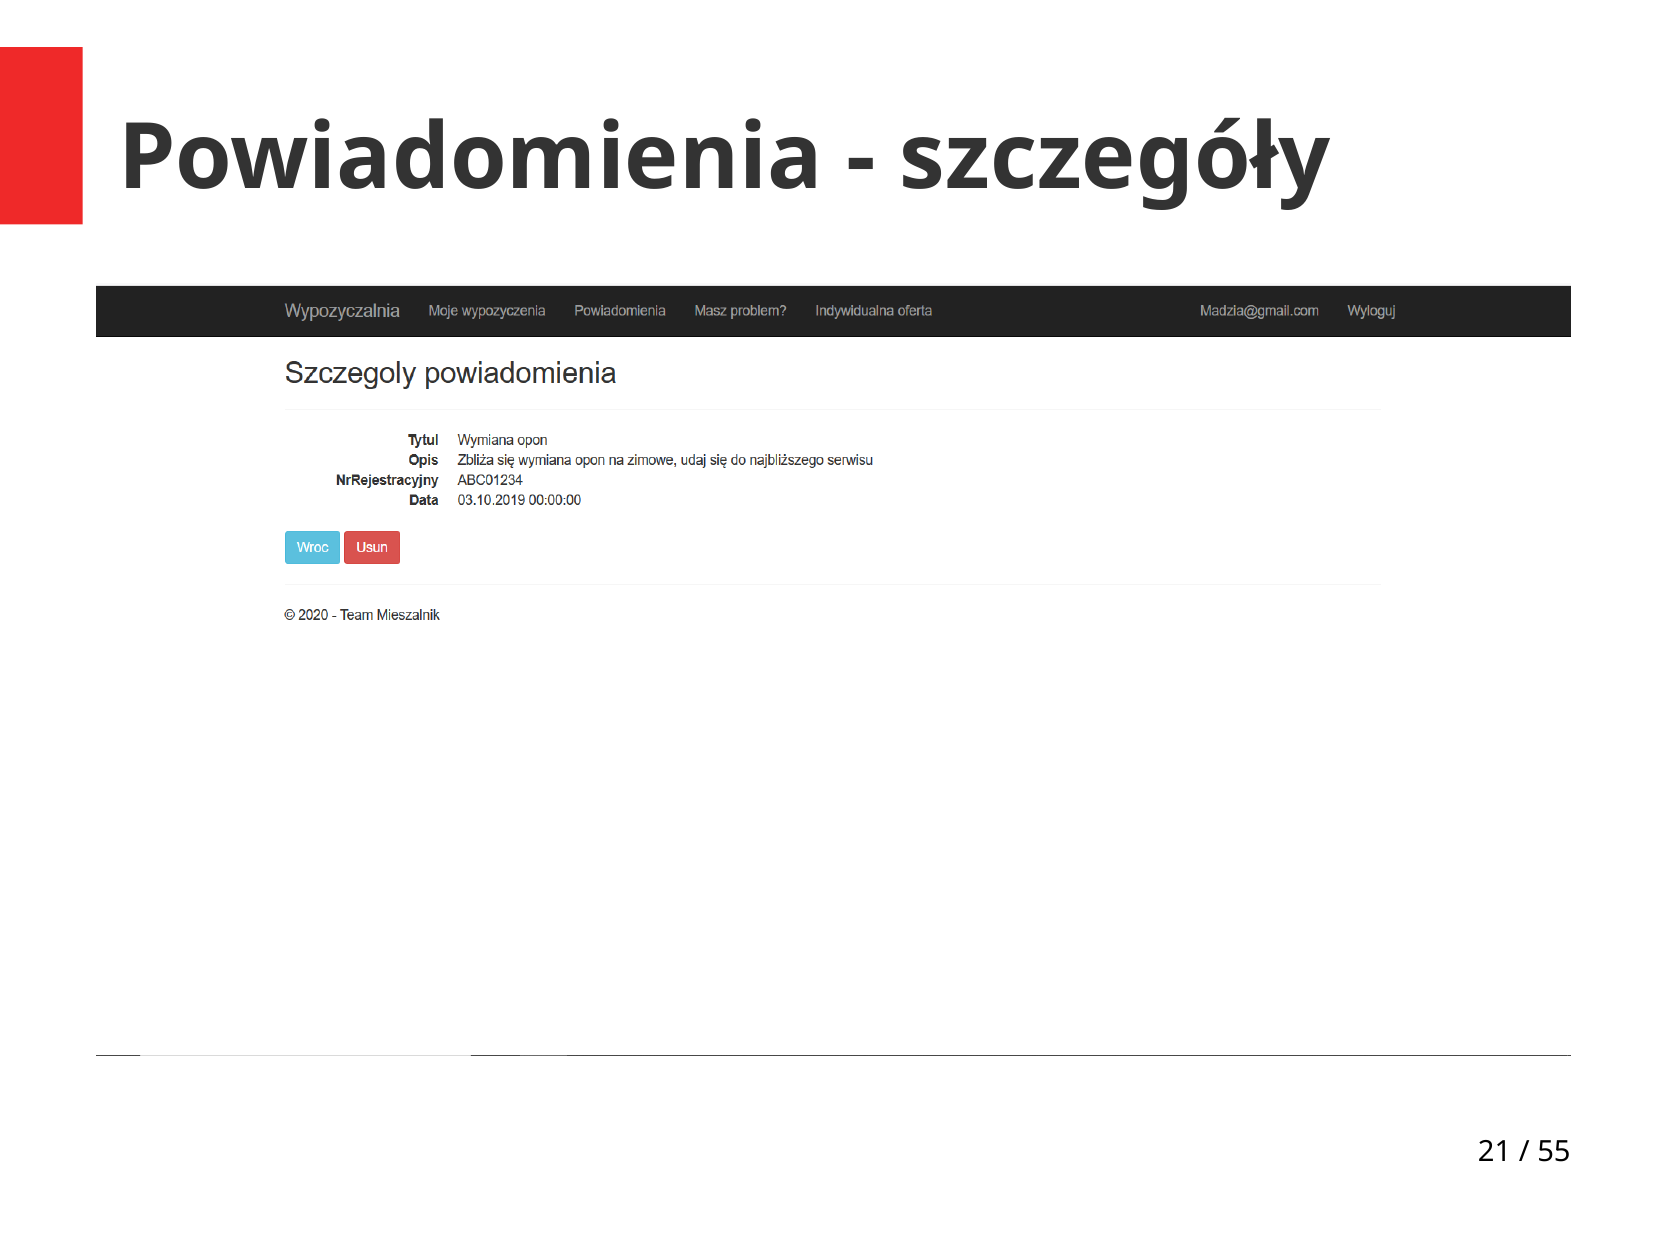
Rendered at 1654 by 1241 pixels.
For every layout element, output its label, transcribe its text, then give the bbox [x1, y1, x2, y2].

picture [96, 283, 1571, 1056]
title Powiadomienia - szczegóły [118, 49, 1571, 257]
